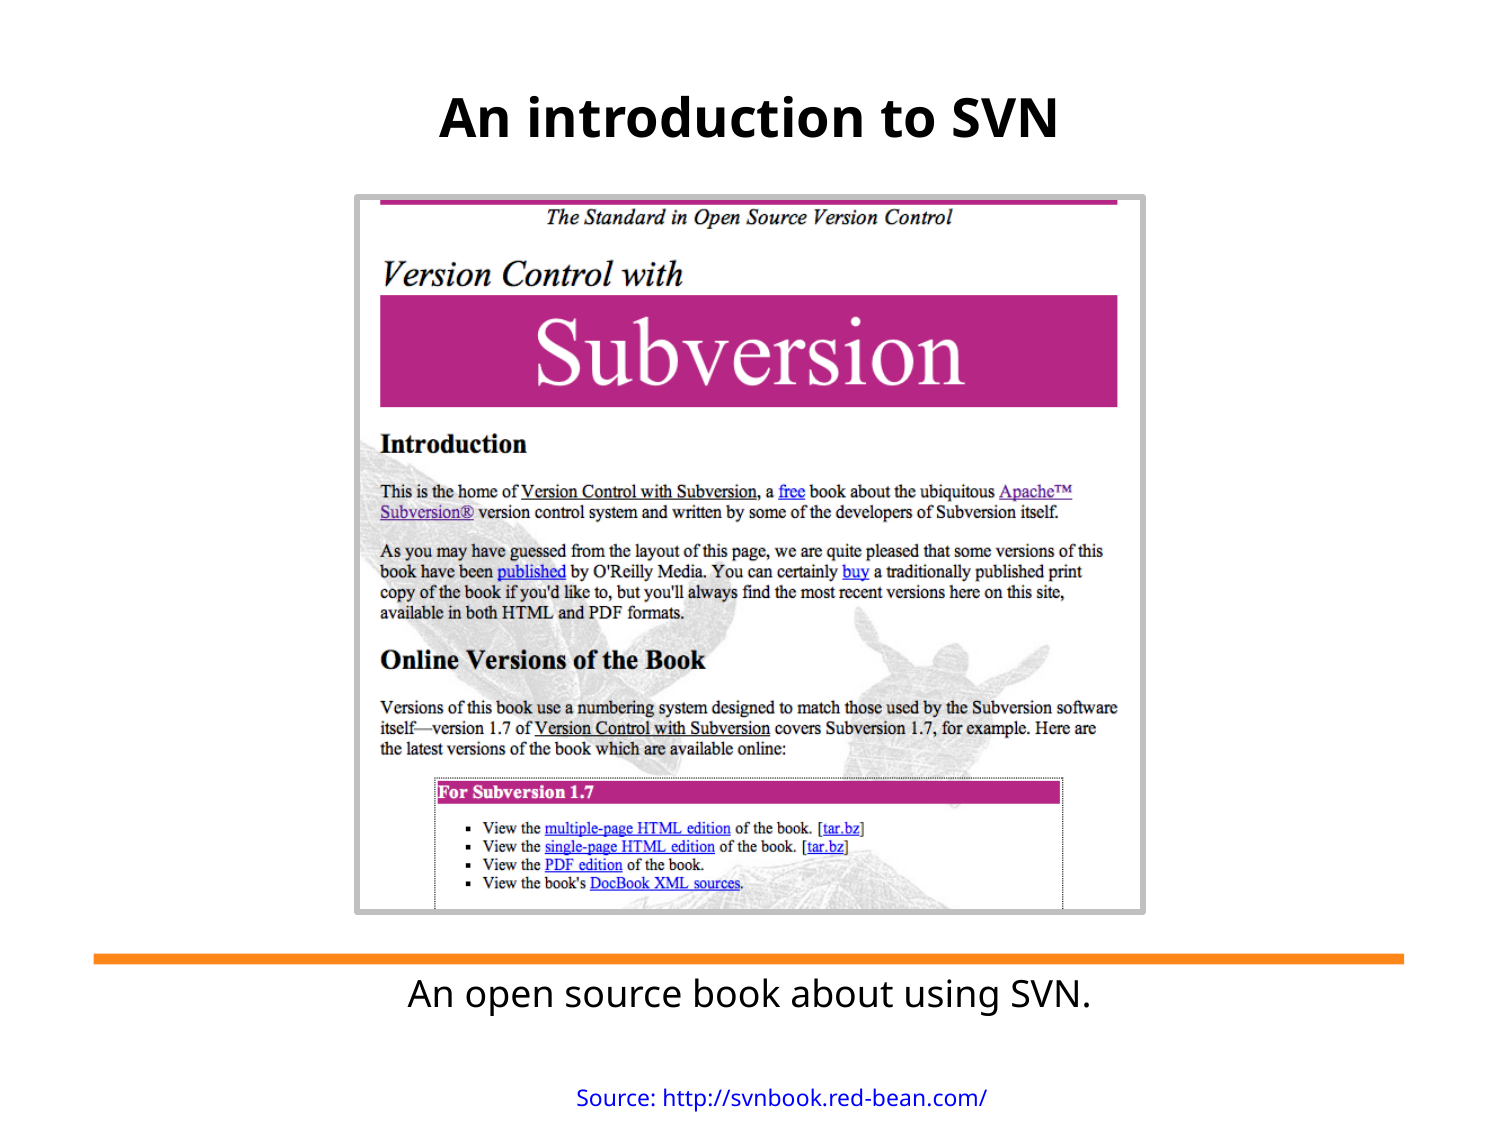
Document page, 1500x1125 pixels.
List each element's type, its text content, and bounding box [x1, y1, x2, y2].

text_box An open source book about using SVN. [290, 960, 1210, 1020]
text_box Source: http://svnbook.red-bean.com/ [561, 1074, 939, 1115]
title An introduction to SVN [75, 44, 1426, 188]
picture [0, 0, 1500, 1125]
